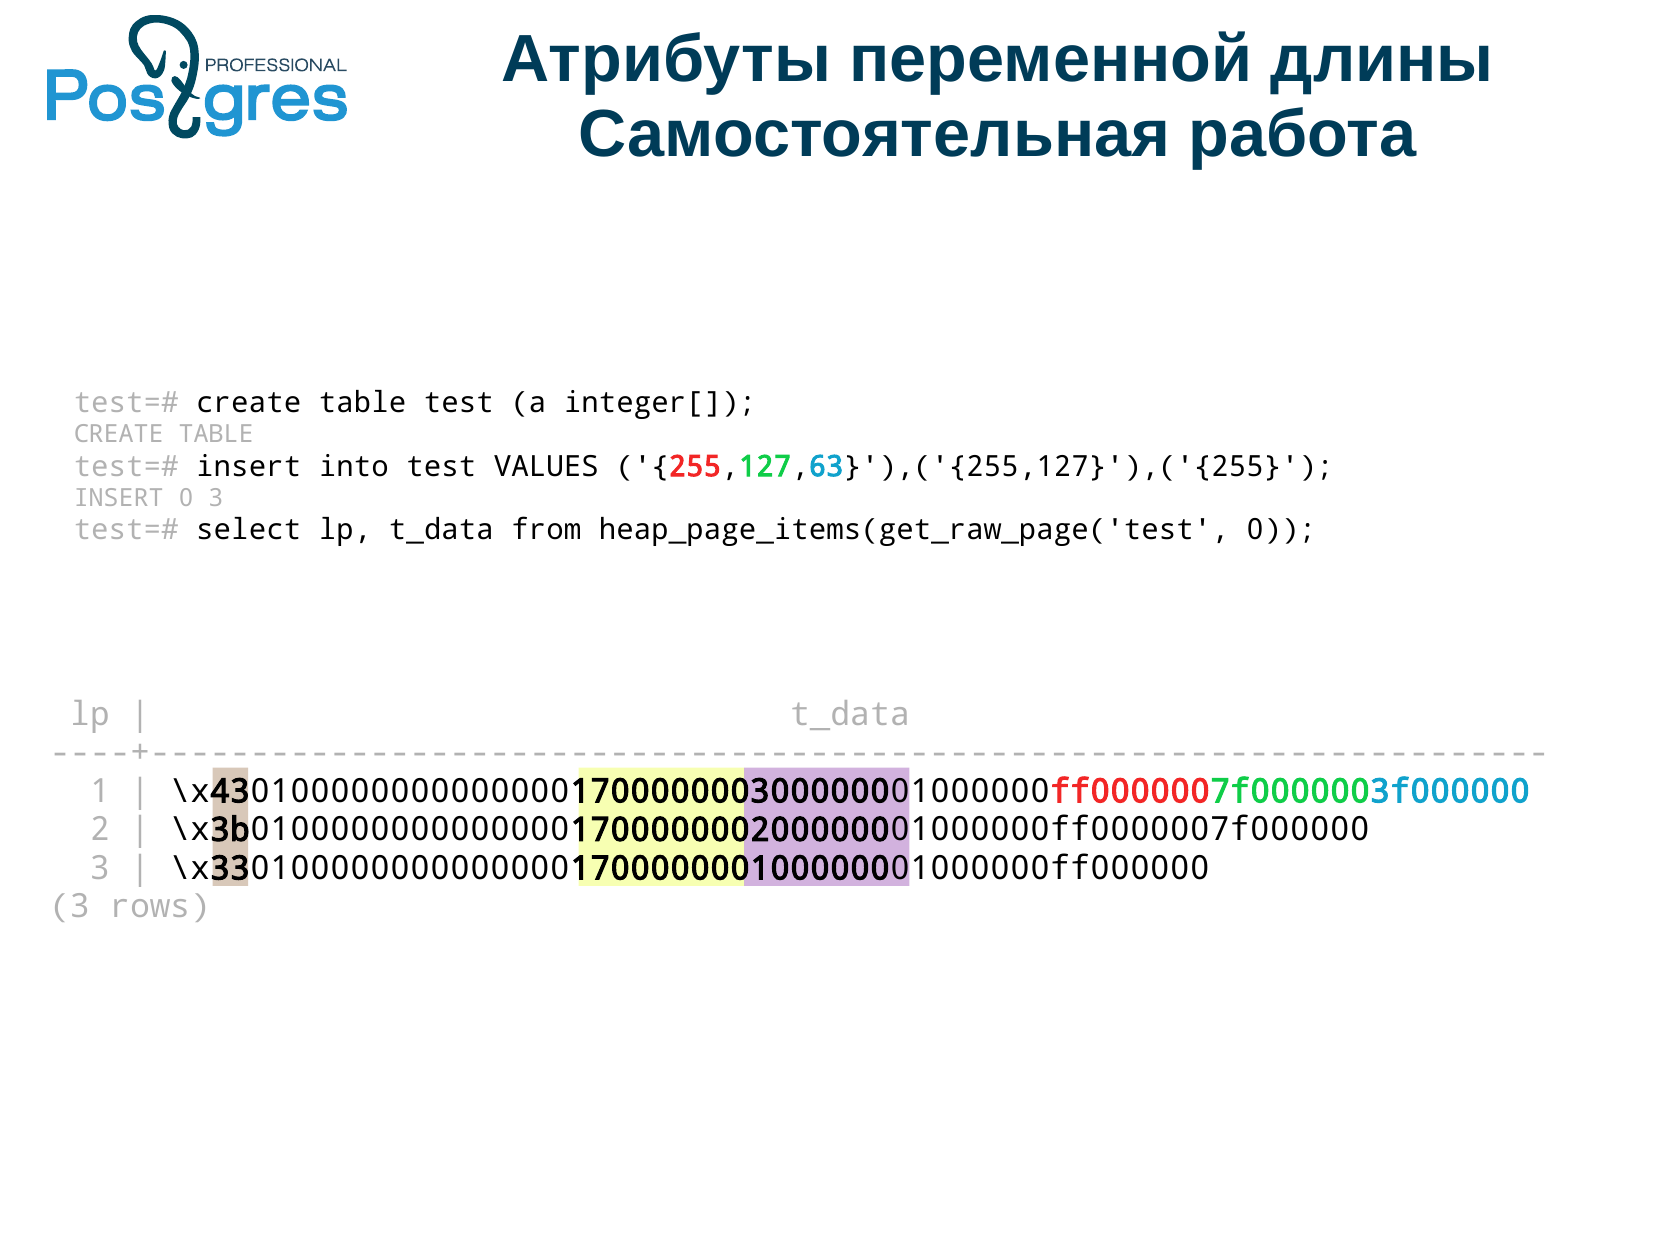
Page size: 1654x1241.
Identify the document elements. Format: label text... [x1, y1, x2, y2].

title Атрибуты переменной длины Самостоятельная работа [389, 20, 1607, 171]
text_box test=# create table test (a integer[]); CREATE TABLE test=# insert into test VALUES ('{255,127,63}'),('{255,127}'),('{255}'); INSERT 0 3 test=# select lp, t_data from heap_page_items(get_raw_page('test', 0)); [59, 377, 1607, 555]
text_box lp | t_data ----+---------------------------------------------------------------------- 1 | \x430100000000000000170000000300000001000000ff0000007f0000003f000000 2 | \x3b0100000000000000170000000200000001000000ff0000007f000000 3 | \x330100000000000000170000000100000001000000ff000000 (3 rows) [35, 687, 1619, 969]
